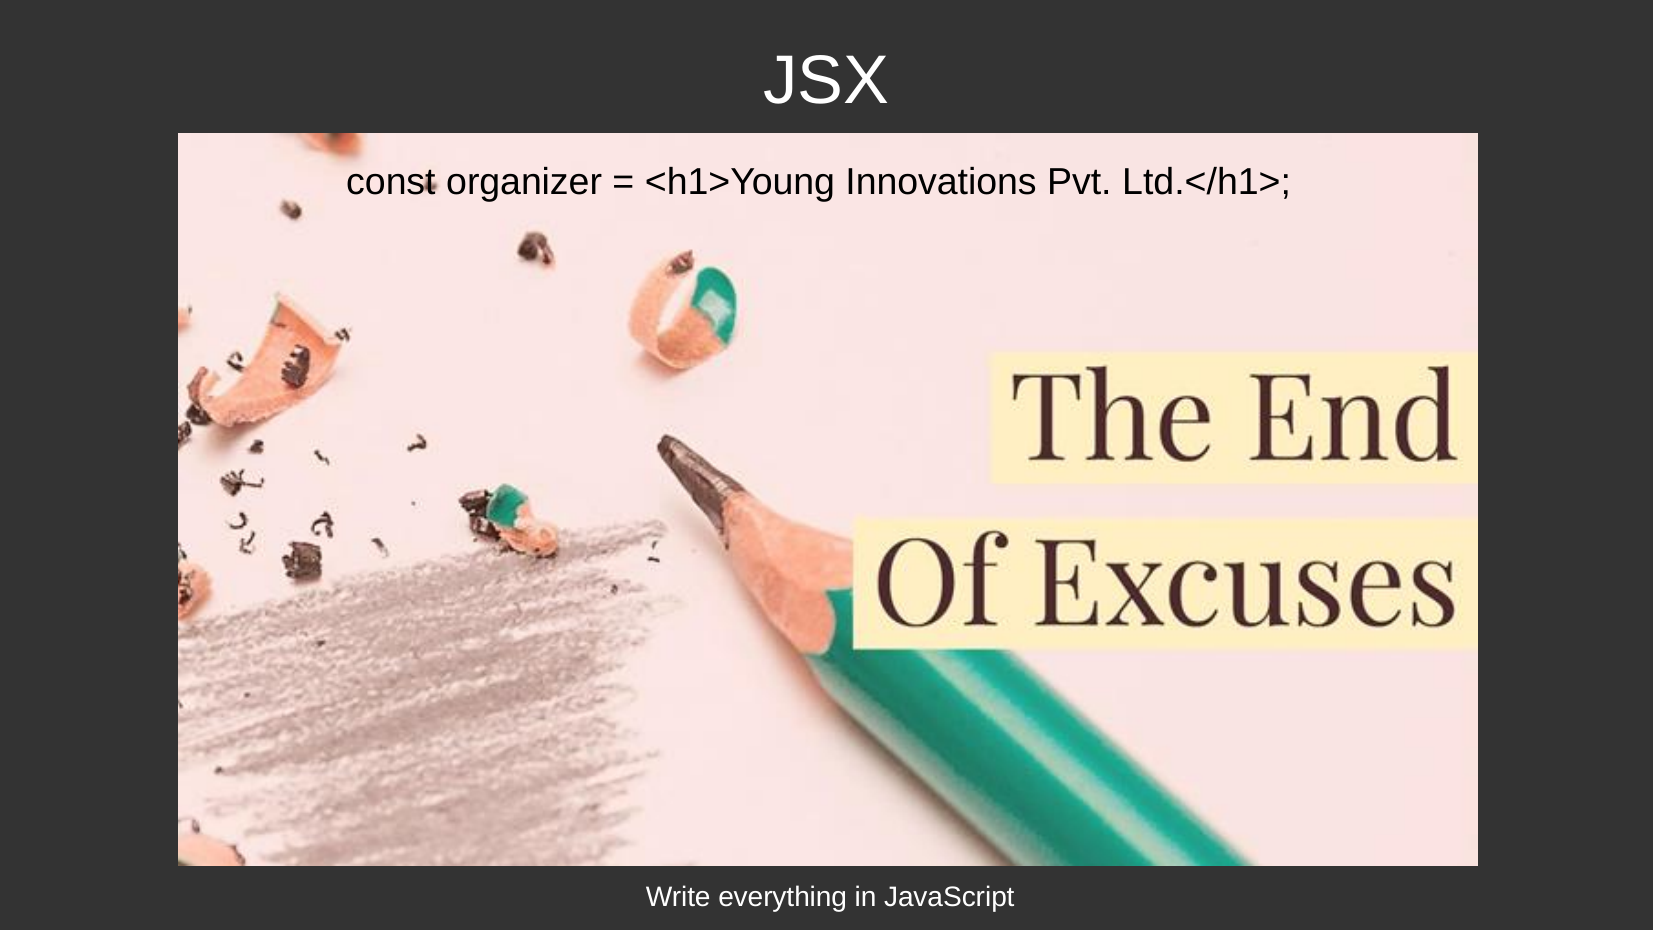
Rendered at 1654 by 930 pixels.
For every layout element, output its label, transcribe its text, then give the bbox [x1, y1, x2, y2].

text_box Write everything in JavaScript [631, 873, 1030, 921]
text_box const organizer = <h1>Young Innovations Pvt. Ltd.</h1>; [331, 153, 1307, 210]
picture [178, 133, 1478, 866]
title JSX [82, 1, 1571, 157]
